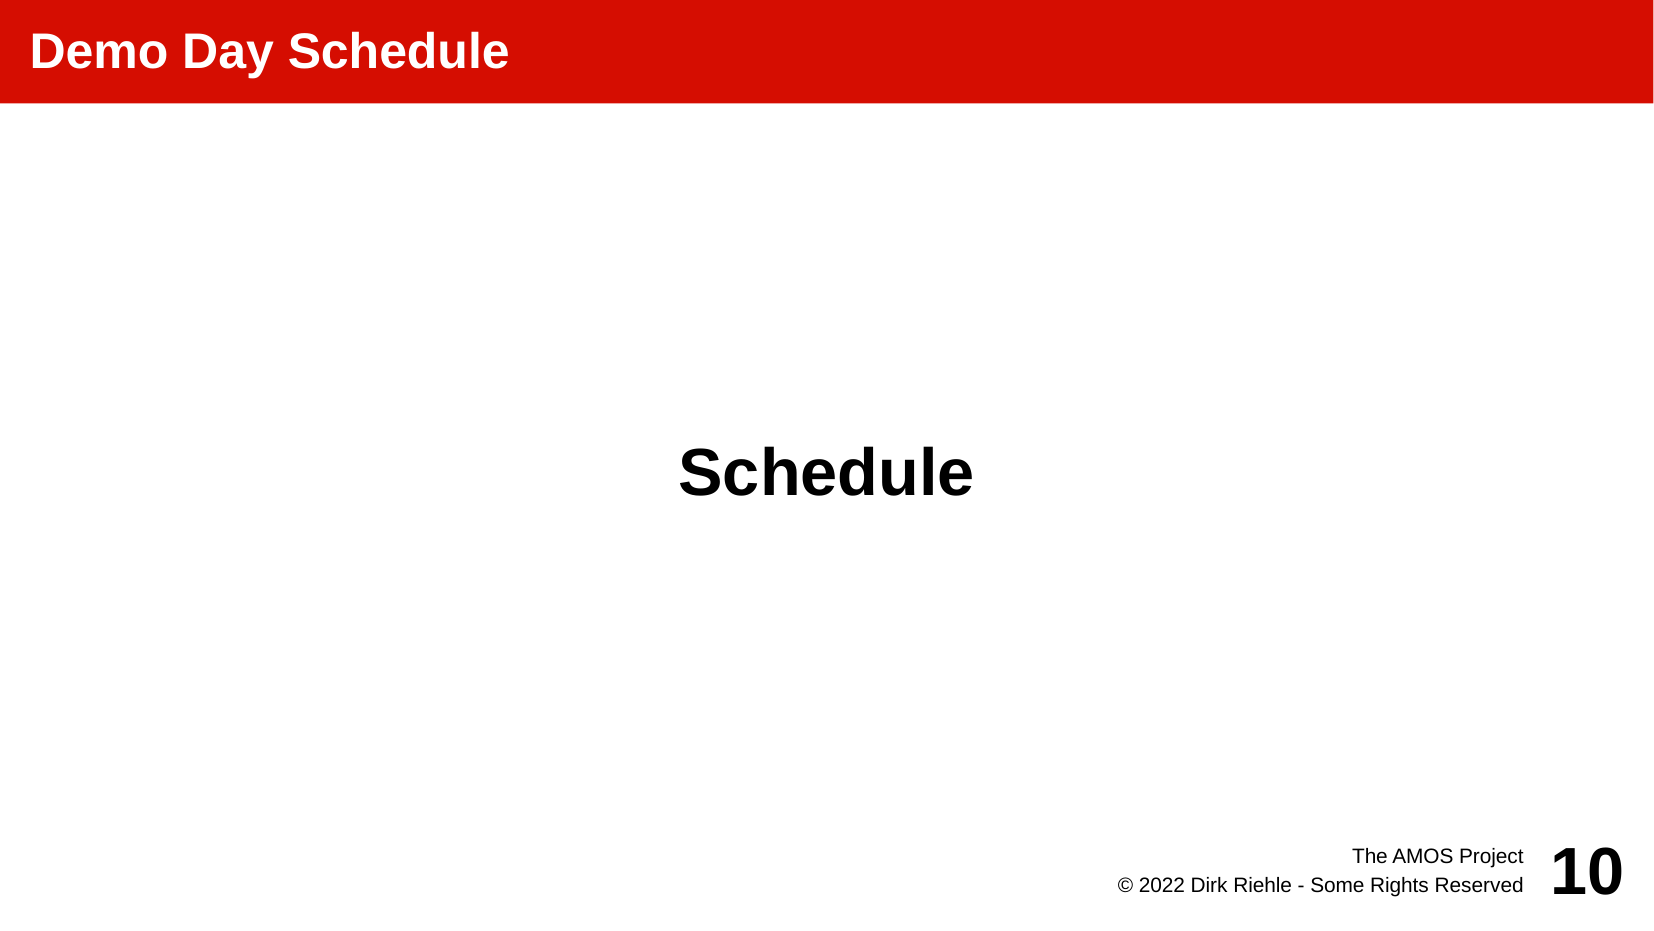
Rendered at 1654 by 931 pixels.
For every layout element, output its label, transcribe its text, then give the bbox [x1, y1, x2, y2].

title Demo Day Schedule [0, 0, 1654, 104]
subtitle Schedule [29, 132, 1625, 813]
